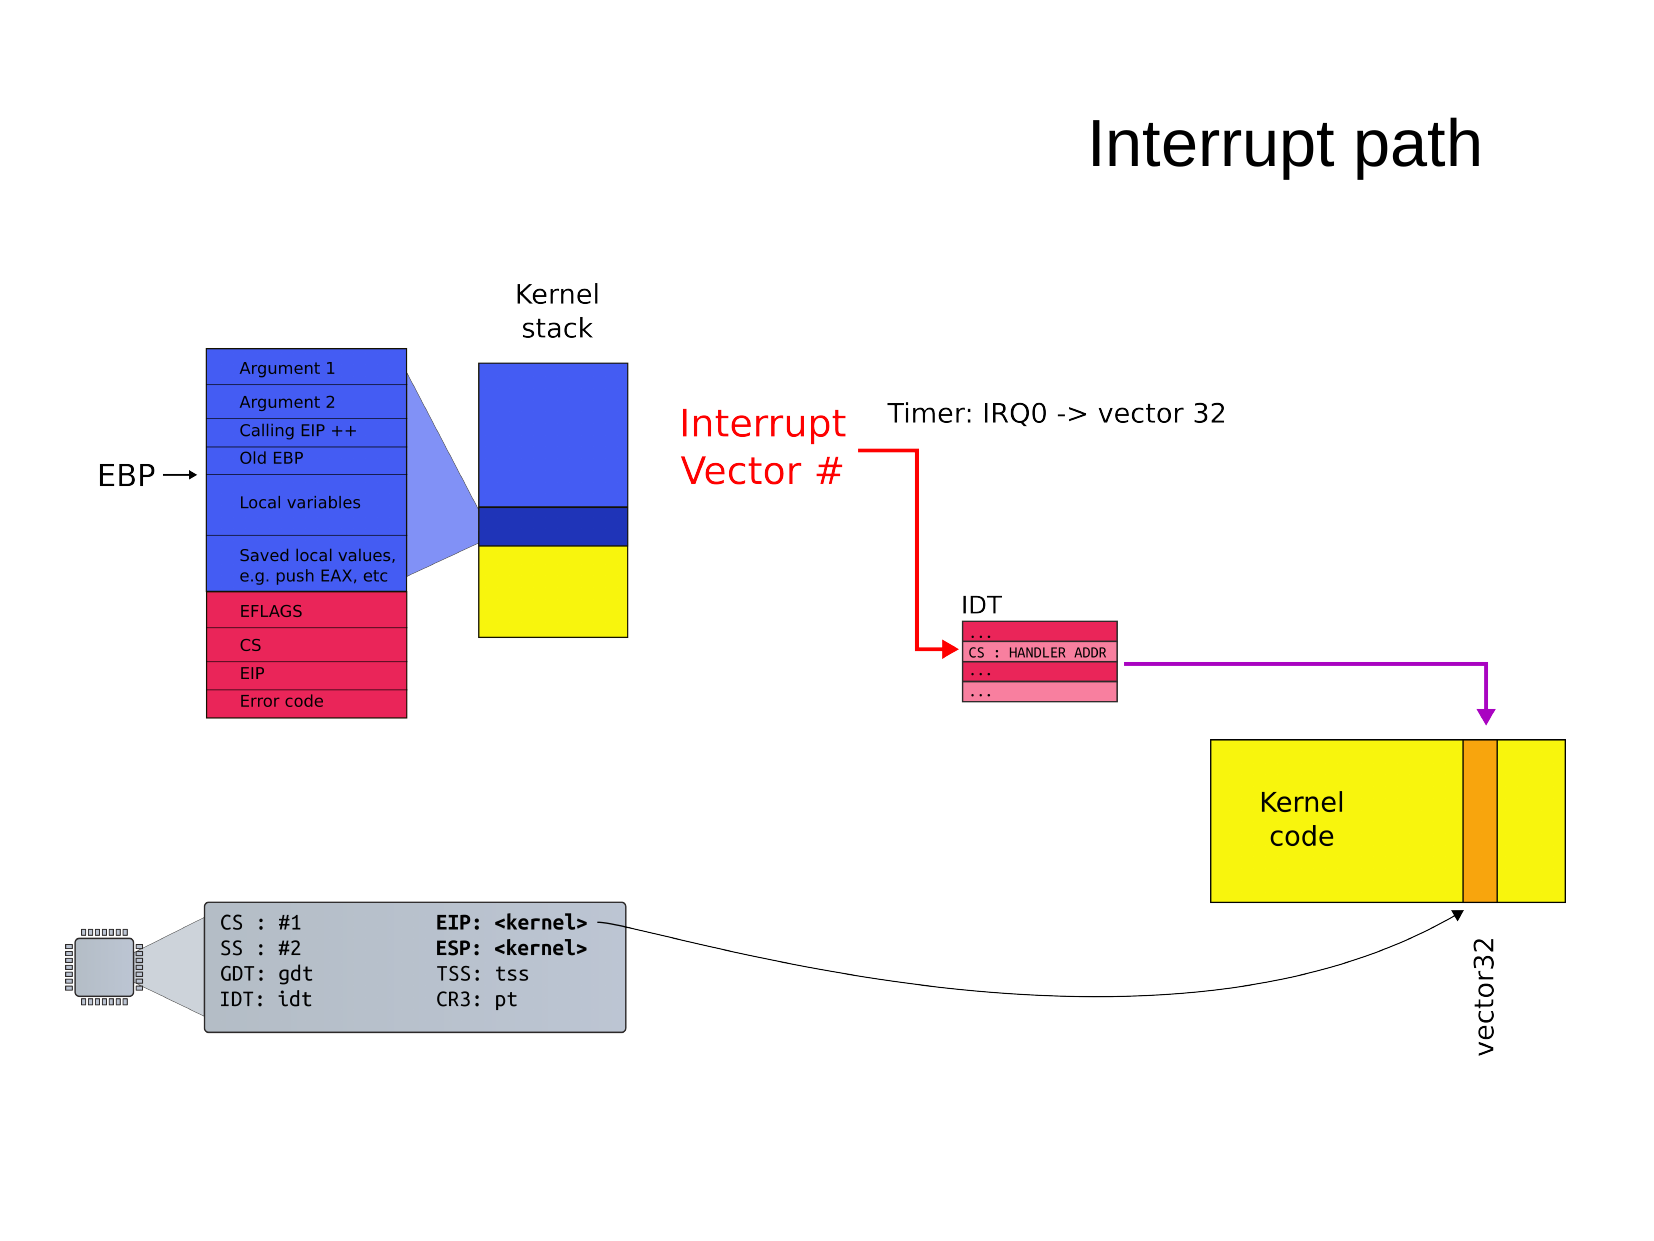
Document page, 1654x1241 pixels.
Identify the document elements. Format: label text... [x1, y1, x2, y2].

picture [65, 283, 1566, 1056]
list Interrupt path [1087, 105, 1576, 526]
